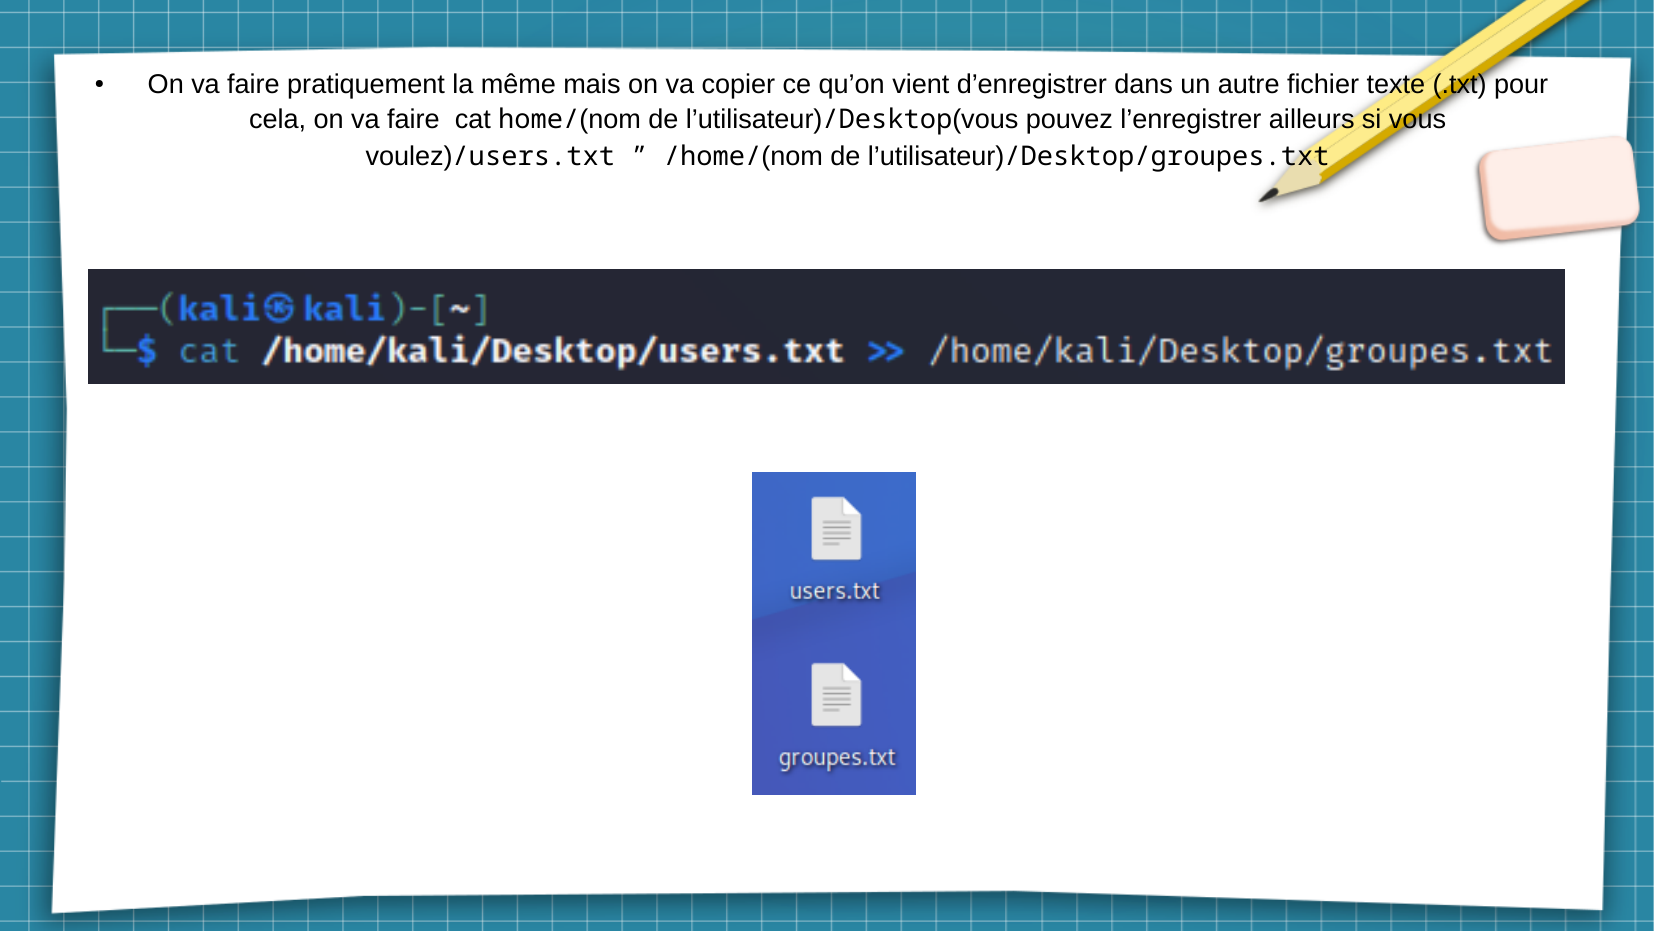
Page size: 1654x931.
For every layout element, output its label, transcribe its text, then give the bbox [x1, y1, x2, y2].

picture [0, 0, 1654, 931]
title On va faire pratiquement la même mais on va copier ce qu’on vient d’enregistrer dans un autre fichier texte (.txt) pour cela, on va faire cat home/(nom de l’utilisateur)/Desktop(vous pouvez l’enregistrer ailleurs si vous voulez)/users.txt ” /home/(nom de l’utilisateur)/Desktop/groupes.txt [59, 74, 1565, 168]
